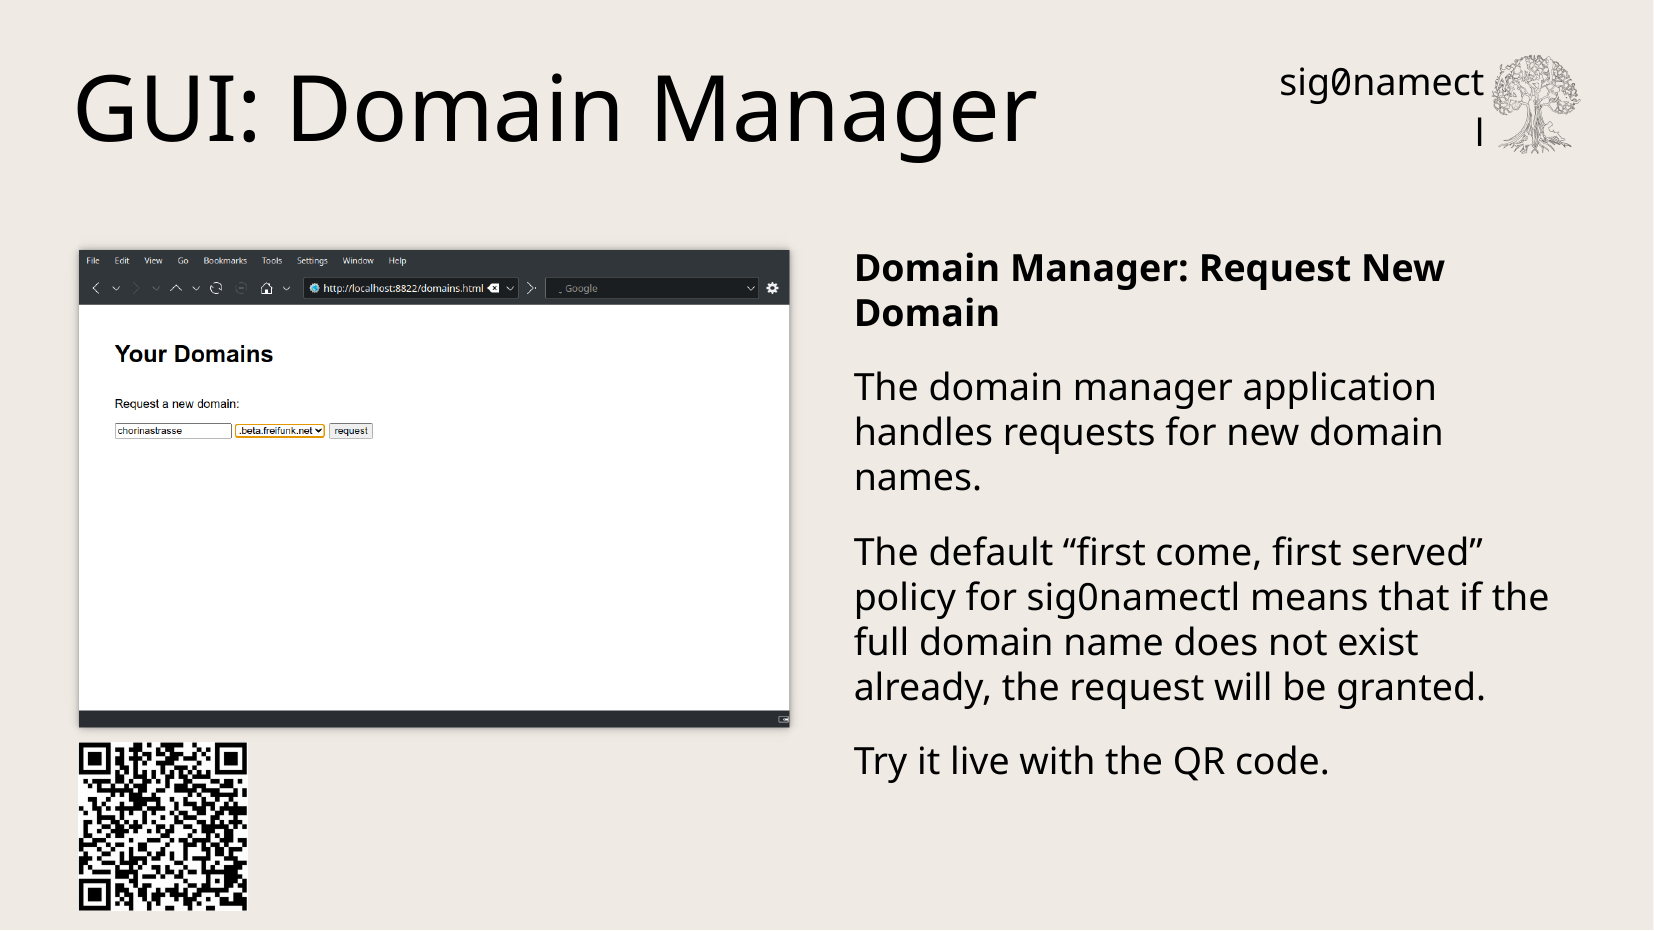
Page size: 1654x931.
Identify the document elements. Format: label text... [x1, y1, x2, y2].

title sig0namectl [1269, 56, 1485, 156]
picture [64, 235, 804, 911]
title GUI: Domain Manager [72, 46, 1562, 166]
list Domain Manager: Request New Domain The domain manager application handles requests for new domain names. The default “first come, first served” policy for sig0namectl means that if the full domain name does not exist already, the request will be granted. Try it live with the QR code. [853, 243, 1564, 806]
picture [1489, 47, 1582, 160]
